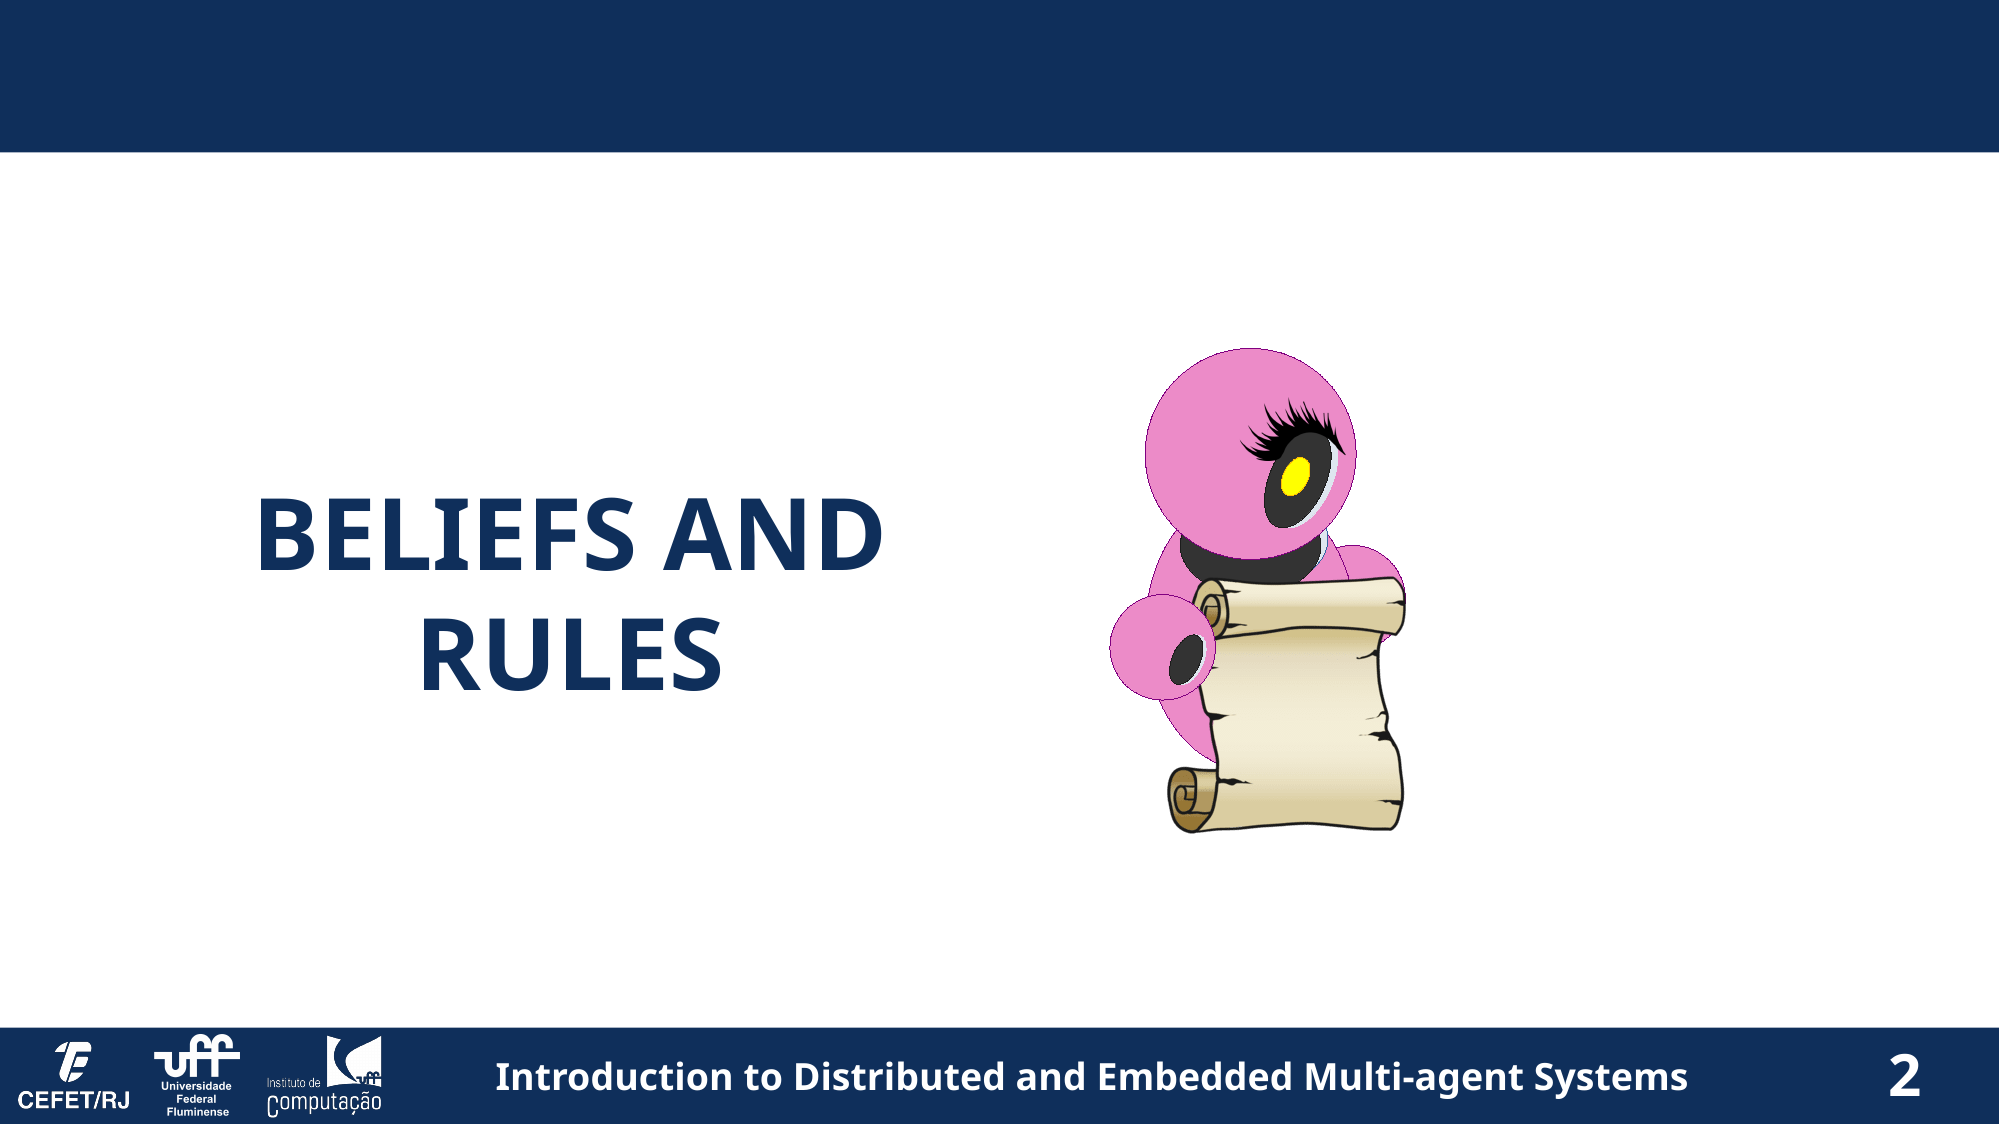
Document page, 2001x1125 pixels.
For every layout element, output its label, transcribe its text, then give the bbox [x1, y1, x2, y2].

text_box [1145, 348, 1357, 529]
picture [1110, 529, 1462, 880]
picture [18, 1021, 129, 1125]
picture [1239, 397, 1352, 461]
picture [153, 1033, 241, 1121]
text_box BELIEFS AND RULES [96, 462, 1045, 718]
text_box [1109, 594, 1216, 701]
picture [265, 1033, 383, 1118]
